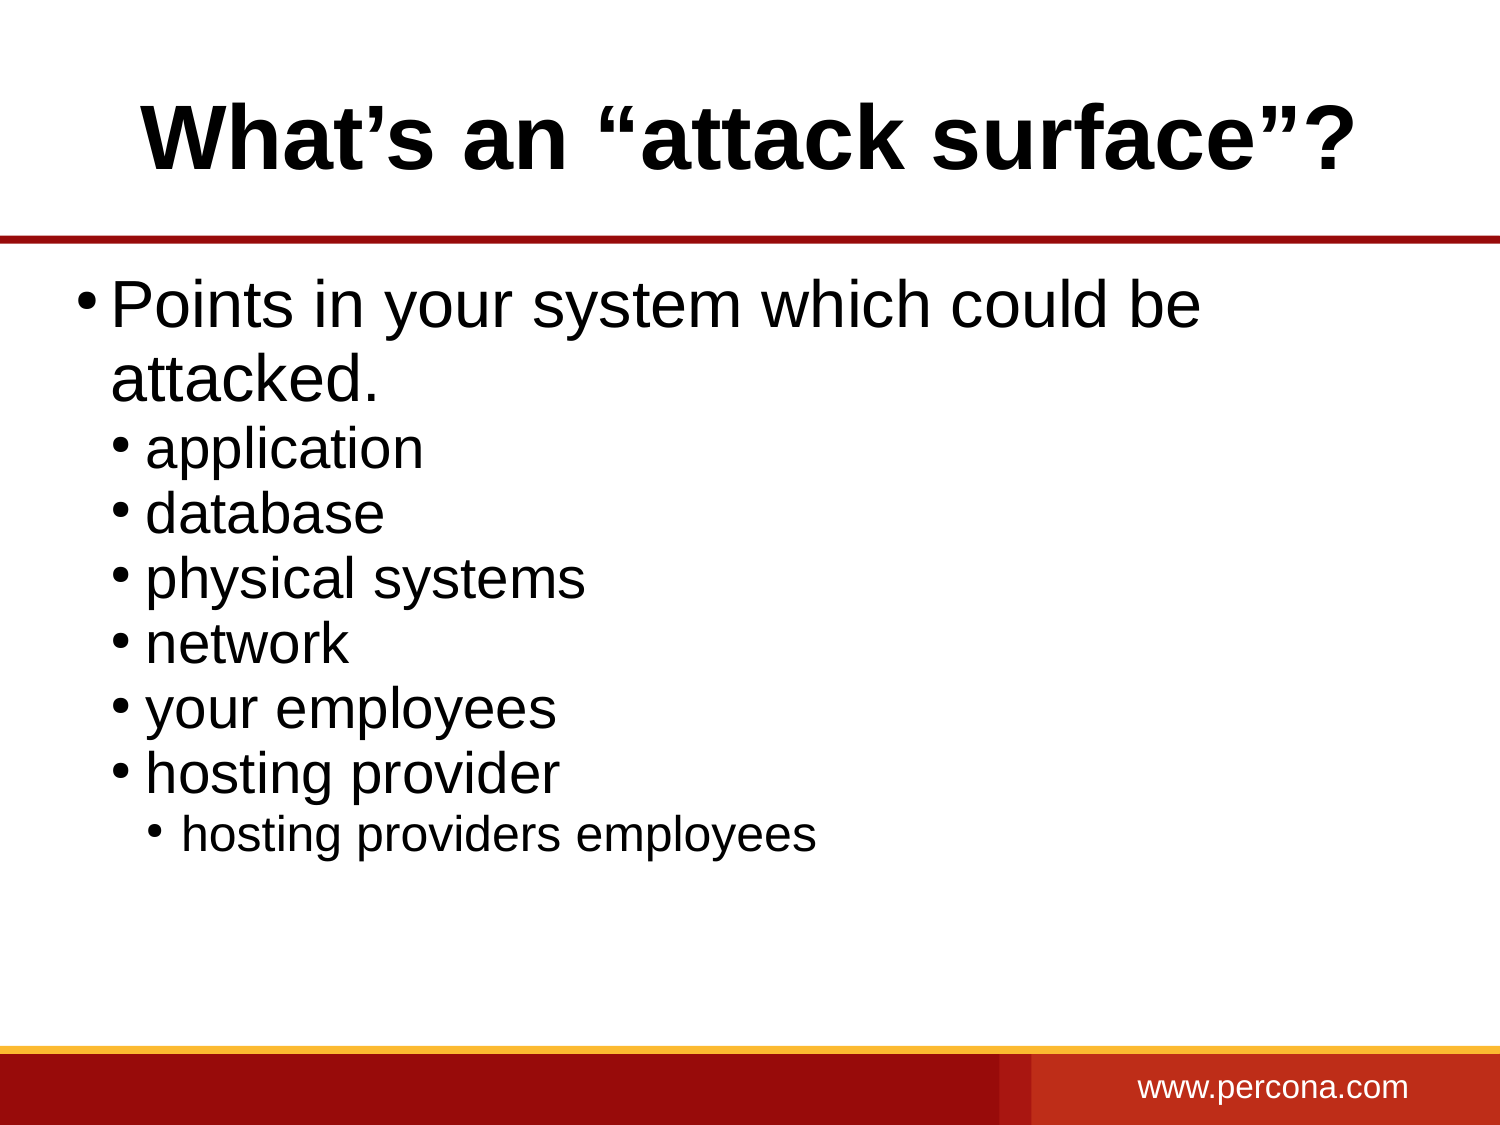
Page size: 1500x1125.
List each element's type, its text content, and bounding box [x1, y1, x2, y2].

text_box Points in your system which could be attacked. application database physical systems network your employees hosting provider hosting providers employees [75, 263, 1425, 1006]
text_box What’s an “attack surface”? [75, 44, 1425, 233]
